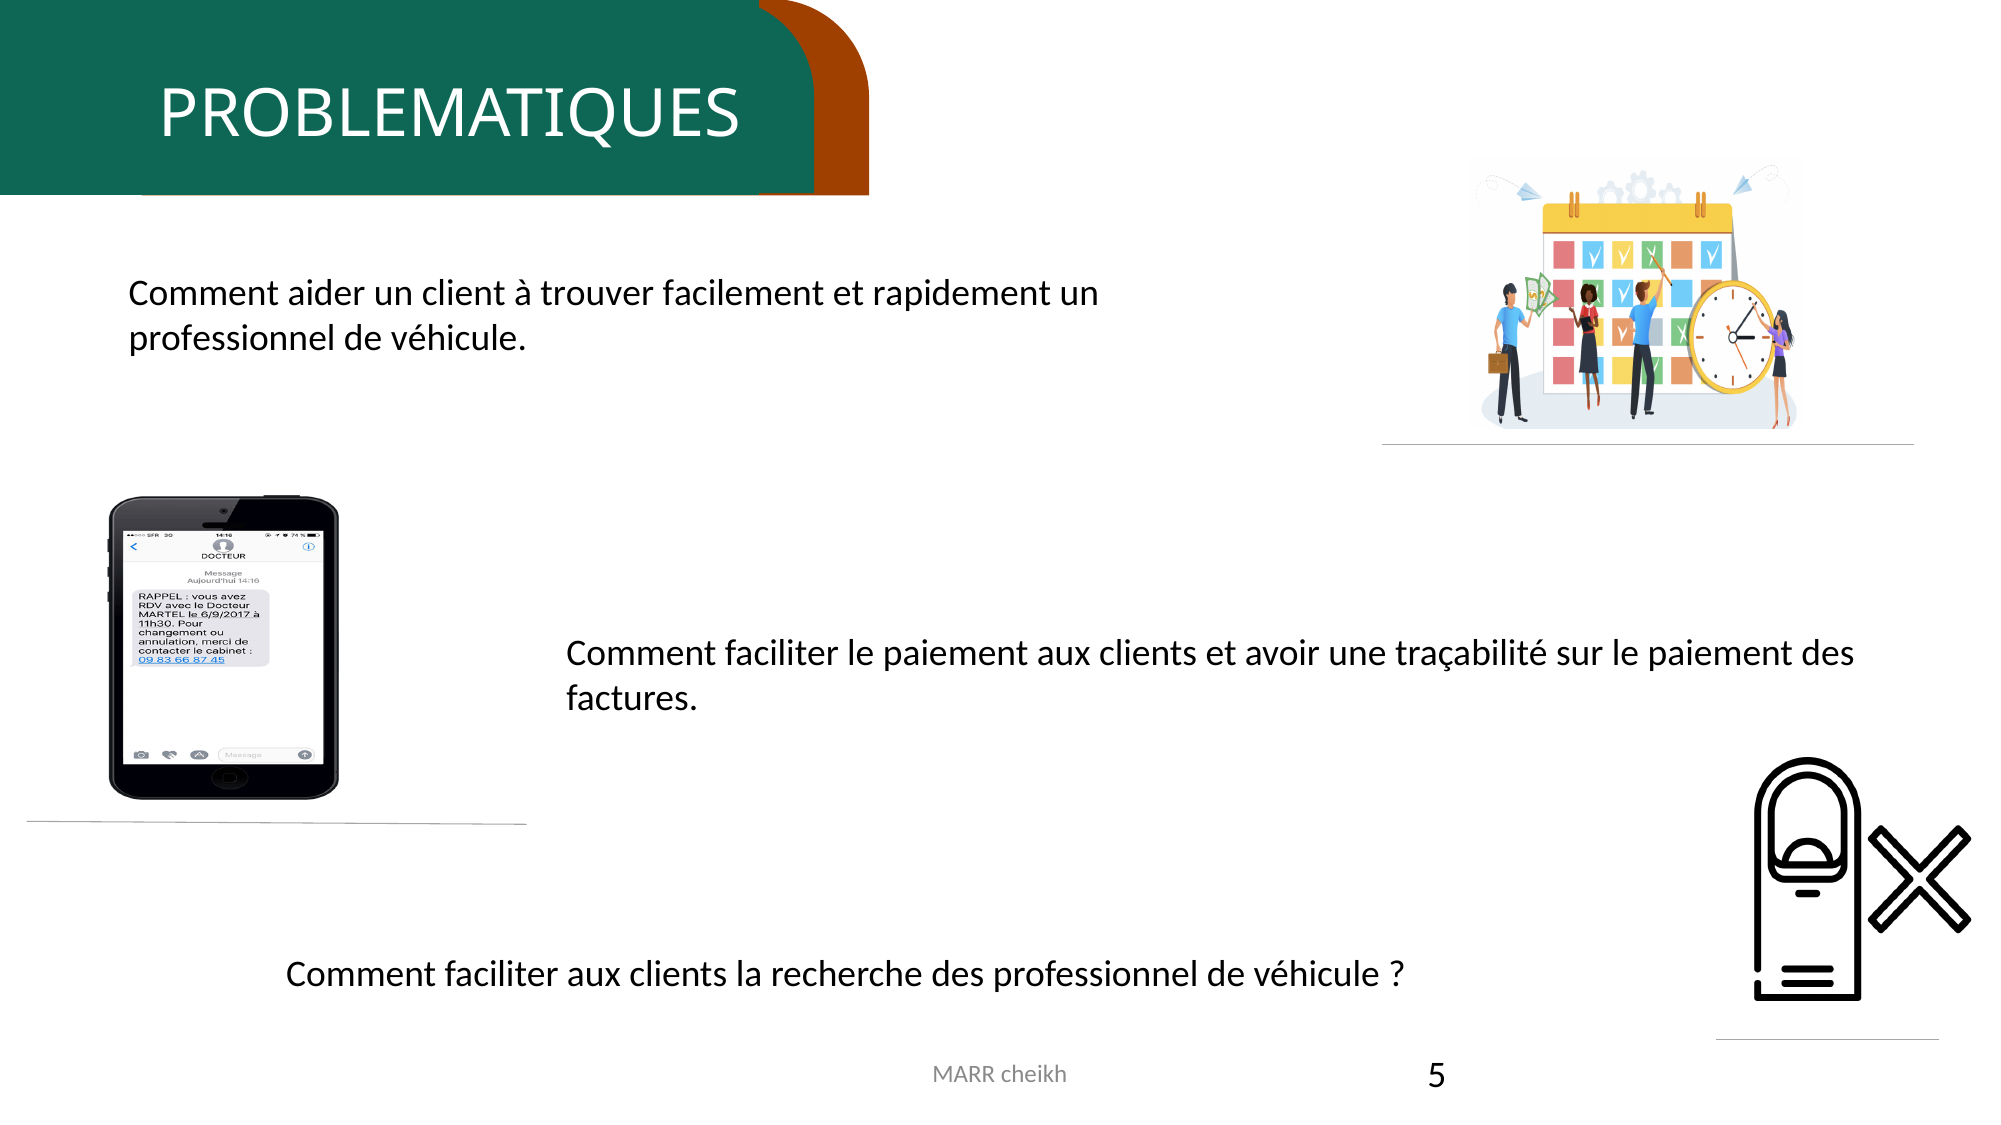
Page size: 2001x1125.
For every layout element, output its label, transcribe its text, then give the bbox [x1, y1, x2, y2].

picture [1470, 156, 1805, 429]
picture [1746, 757, 1979, 1001]
text_box PROBLEMATIQUES [86, 0, 815, 194]
text_box Comment faciliter le paiement aux clients et avoir une traçabilité sur le paiement des factures. [526, 620, 1896, 727]
text_box Comment faciliter aux clients la recherche des professionnel de véhicule ? [144, 941, 1558, 1003]
text_box Comment aider un client à trouver facilement et rapidement un professionnel de véhicule. [17, 260, 1212, 367]
picture [107, 495, 339, 800]
text_box [0, 0, 870, 196]
text_box MARR cheikh [662, 1042, 1338, 1103]
text_box [1412, 1042, 1863, 1103]
